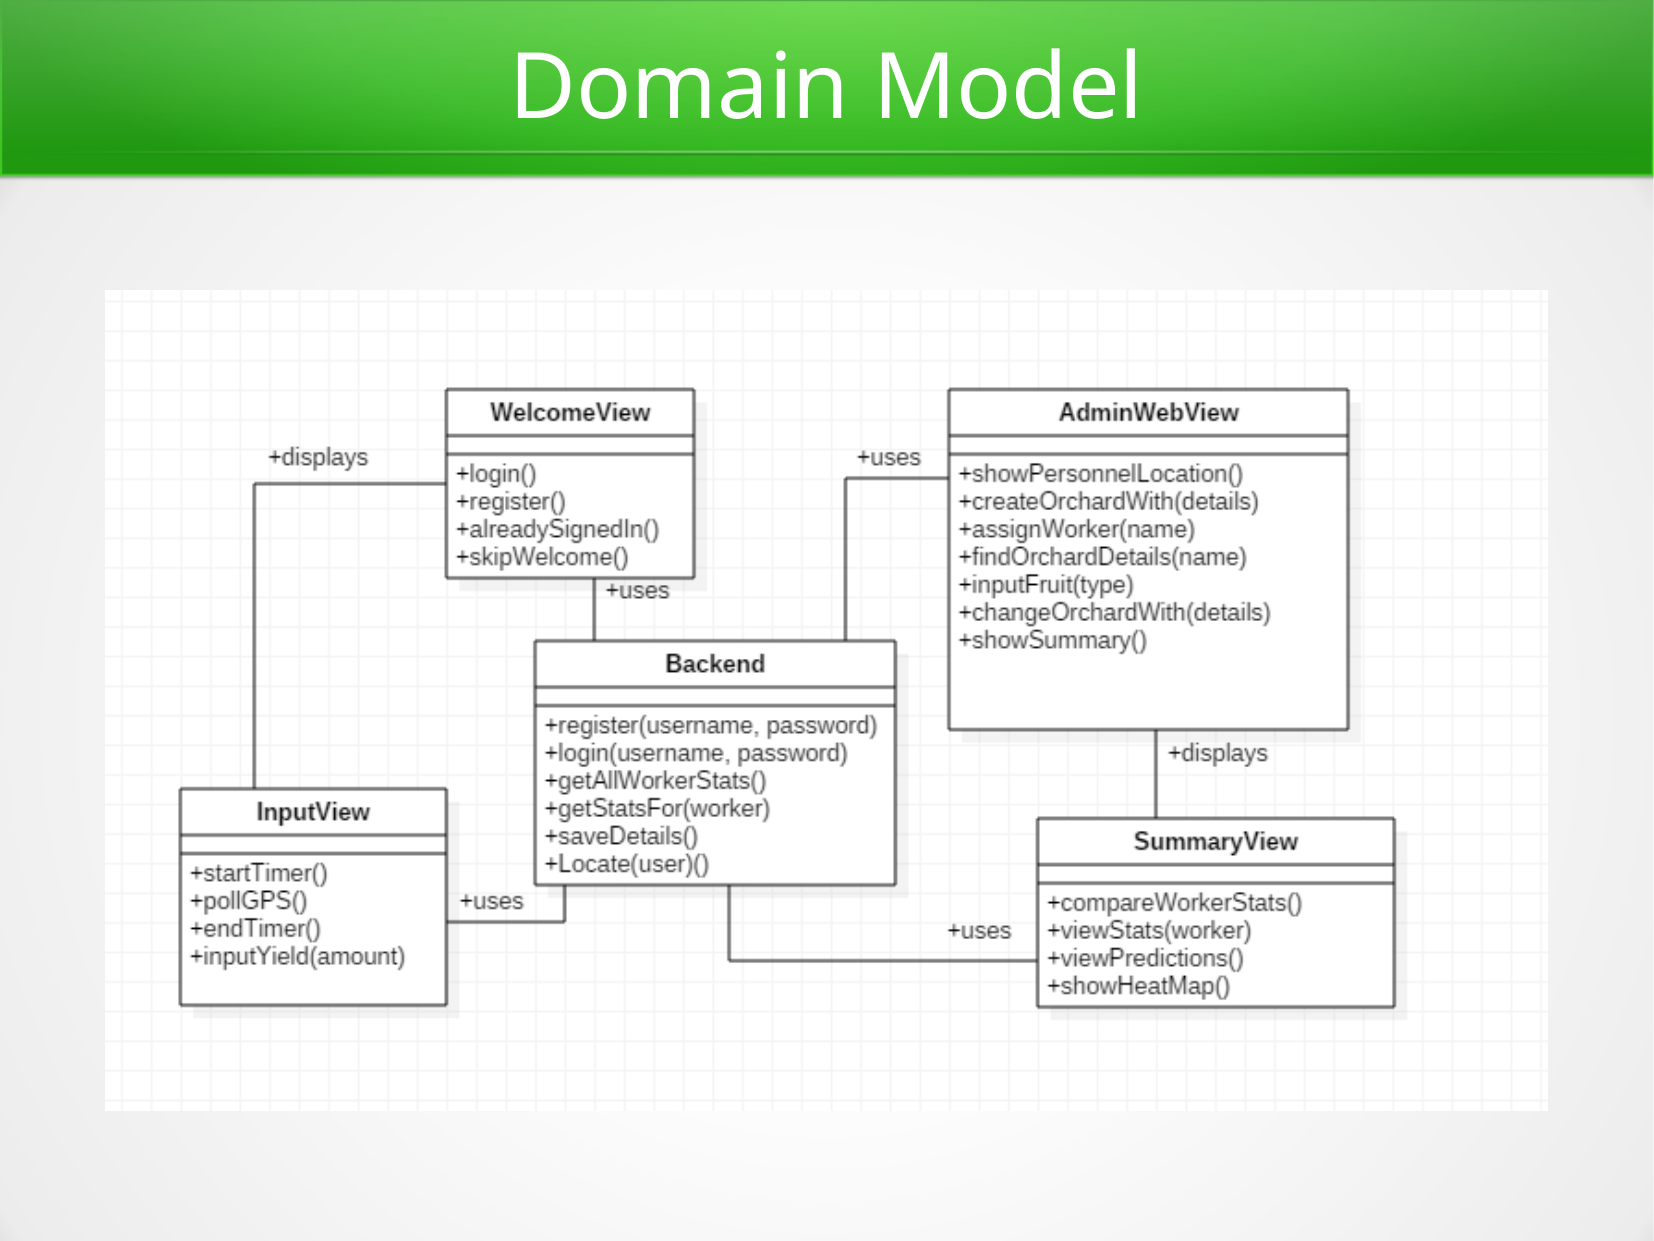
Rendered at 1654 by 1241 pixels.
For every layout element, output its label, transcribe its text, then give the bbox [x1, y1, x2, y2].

title Domain Model [82, 9, 1571, 157]
picture [0, 0, 1654, 1241]
